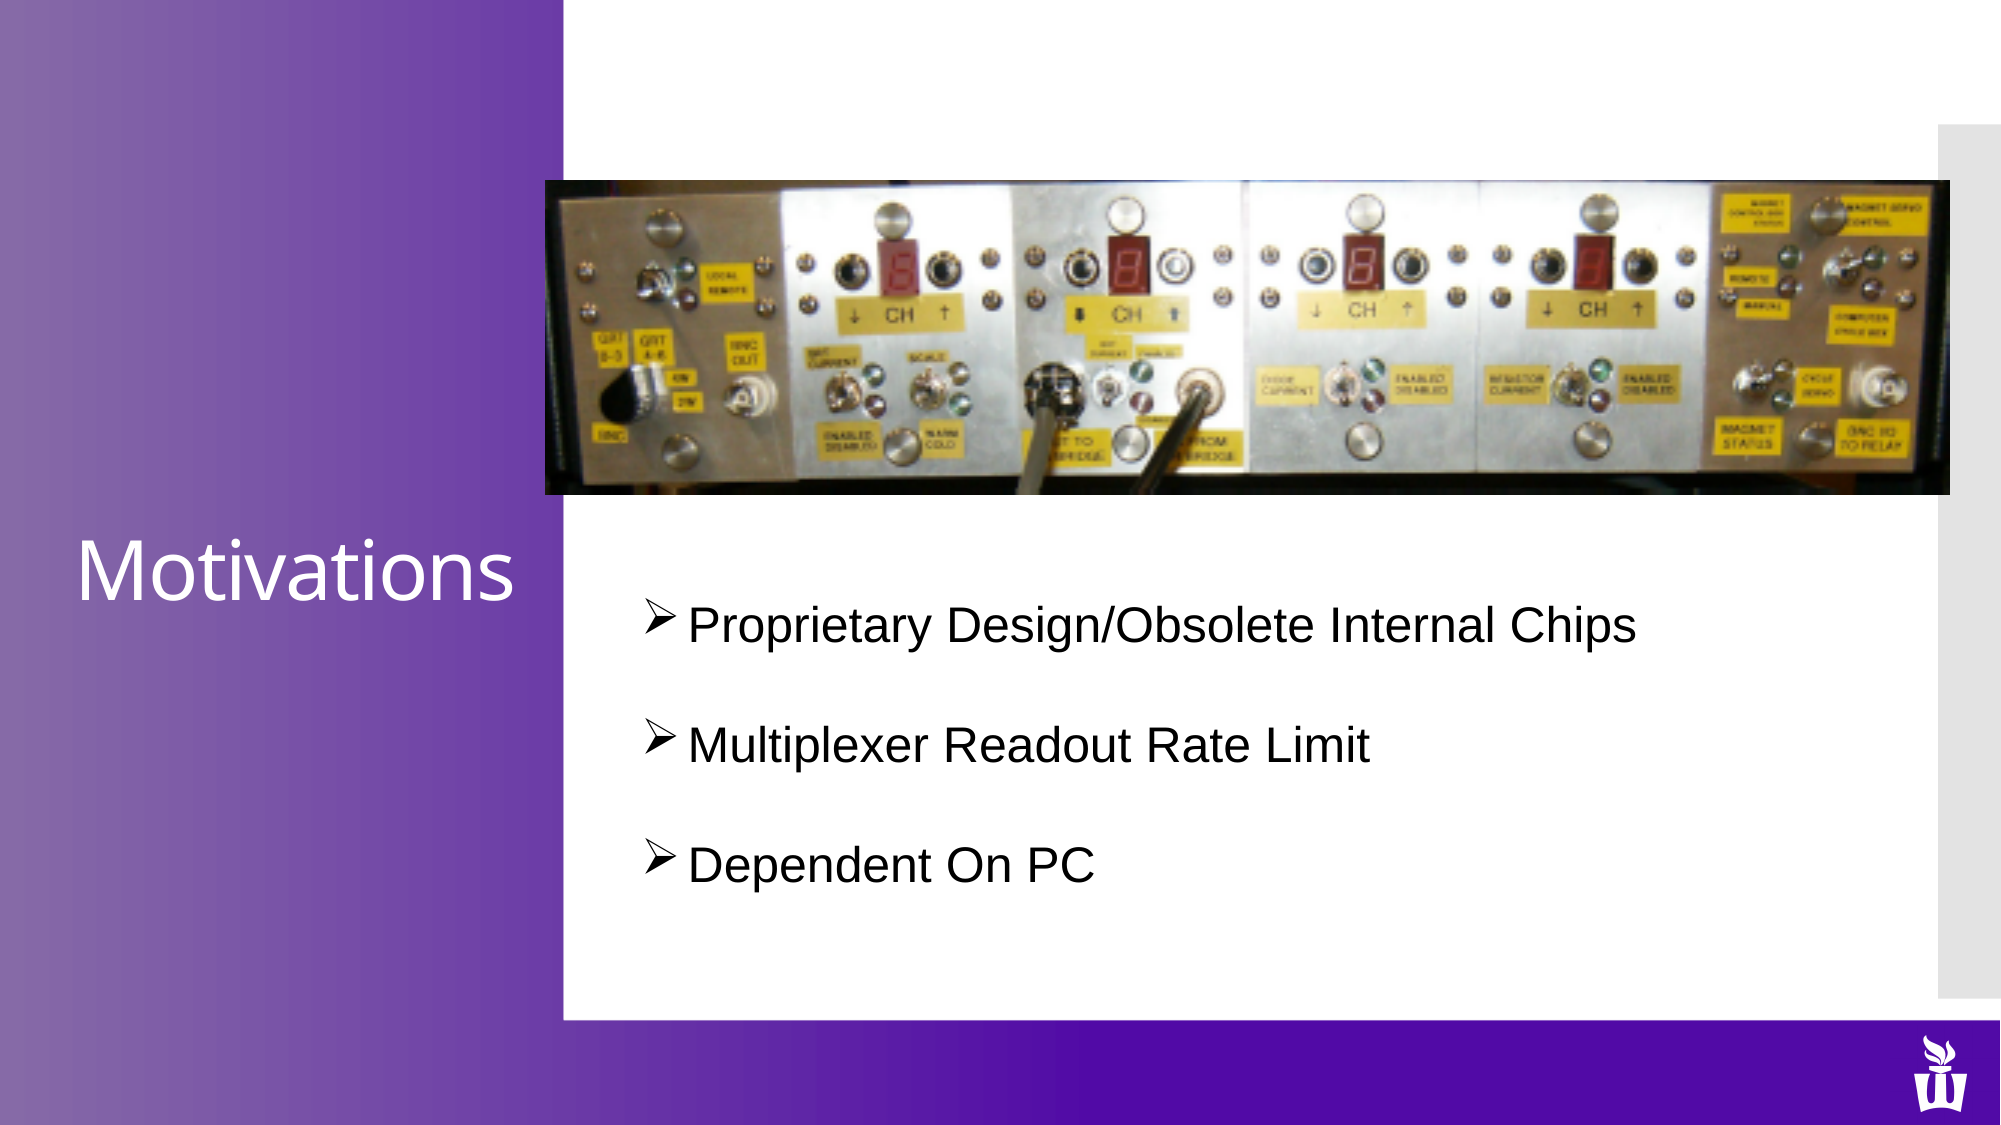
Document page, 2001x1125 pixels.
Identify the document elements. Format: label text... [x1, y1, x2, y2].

text_box Proprietary Design/Obsolete Internal Chips Multiplexer Readout Rate Limit Dependent On PC [626, 539, 1653, 855]
picture [0, 0, 2000, 1125]
text_box Motivations [60, 510, 627, 638]
